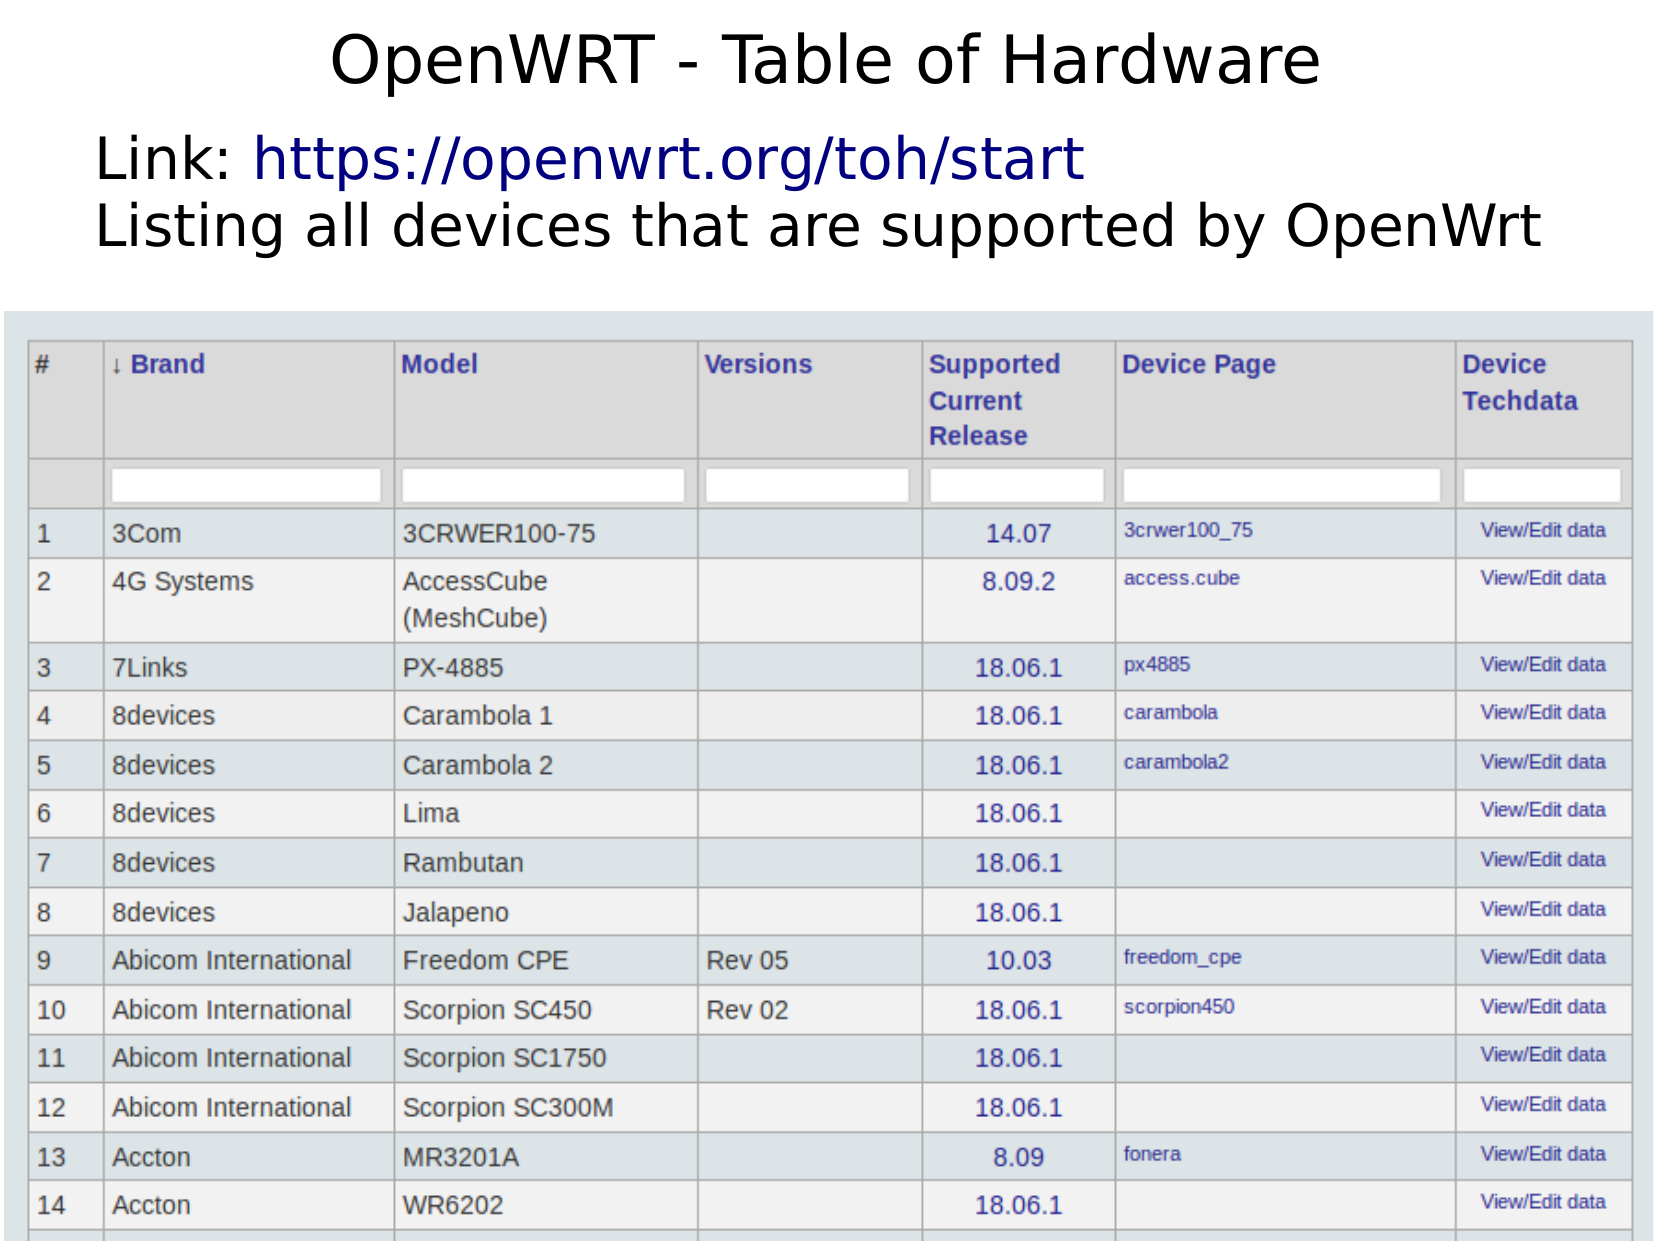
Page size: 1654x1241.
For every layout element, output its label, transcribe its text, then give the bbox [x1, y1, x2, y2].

subtitle Link: https://openwrt.org/toh/start Listing all devices that are supported by OpenWrt [94, 125, 1583, 261]
title OpenWRT - Table of Hardware [82, 21, 1571, 100]
picture [4, 311, 1654, 1241]
